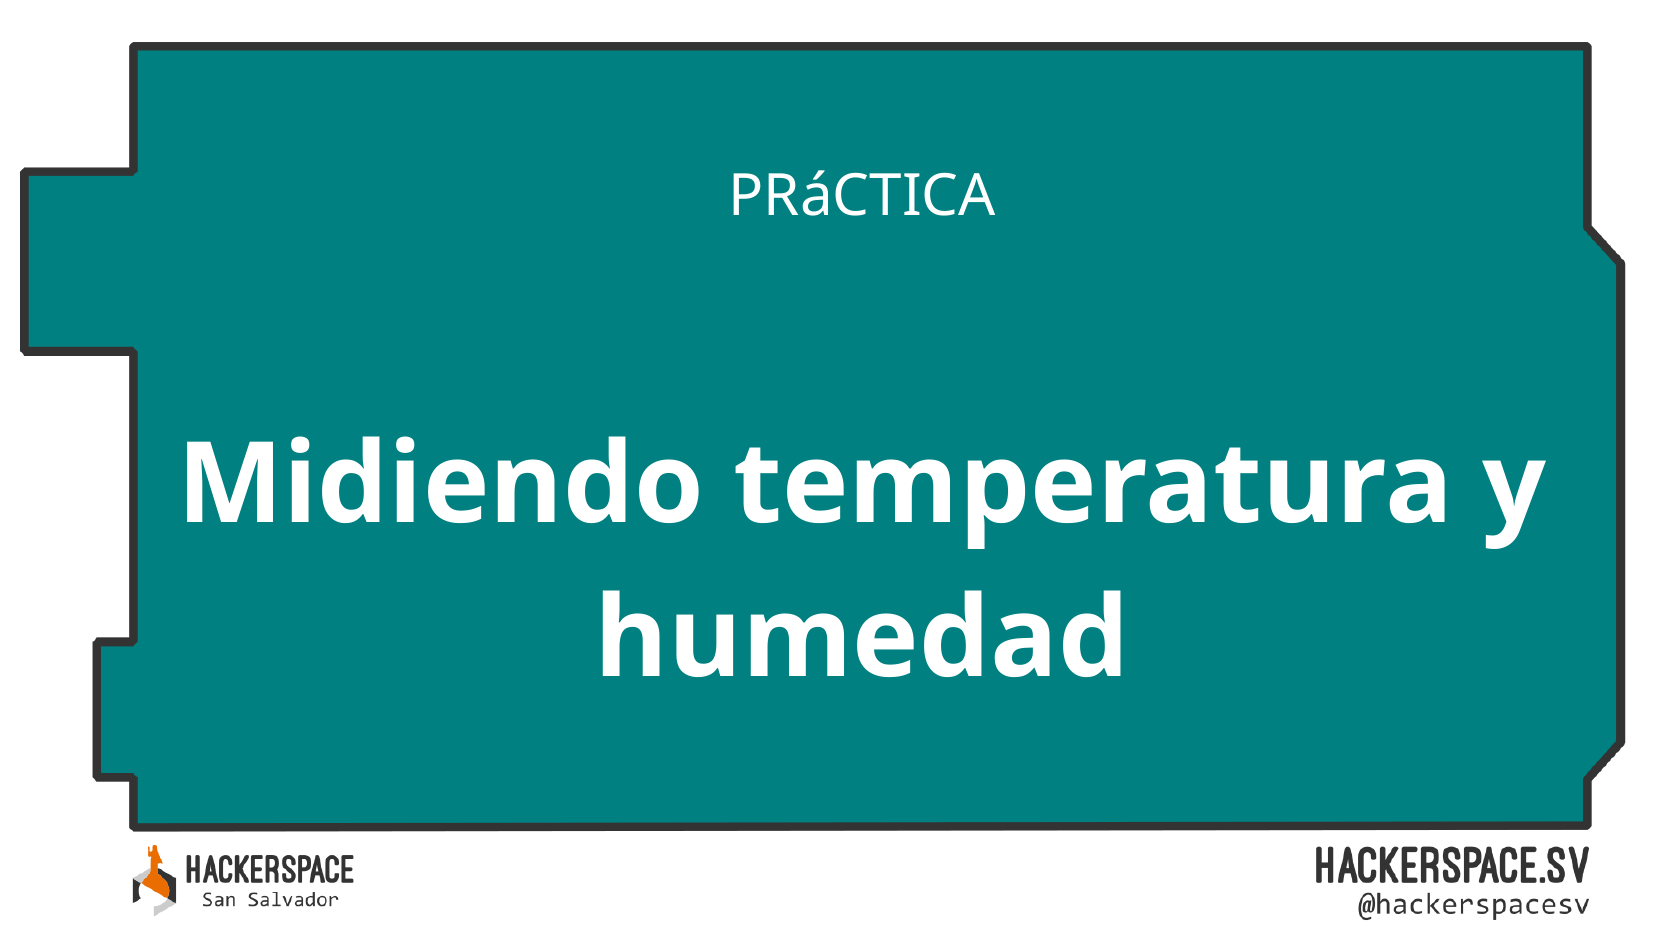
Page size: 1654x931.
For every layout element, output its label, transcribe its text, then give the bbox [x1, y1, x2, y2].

picture [0, 0, 1654, 931]
subtitle PRáCTICA Midiendo temperatura y humedad [153, 71, 1571, 792]
